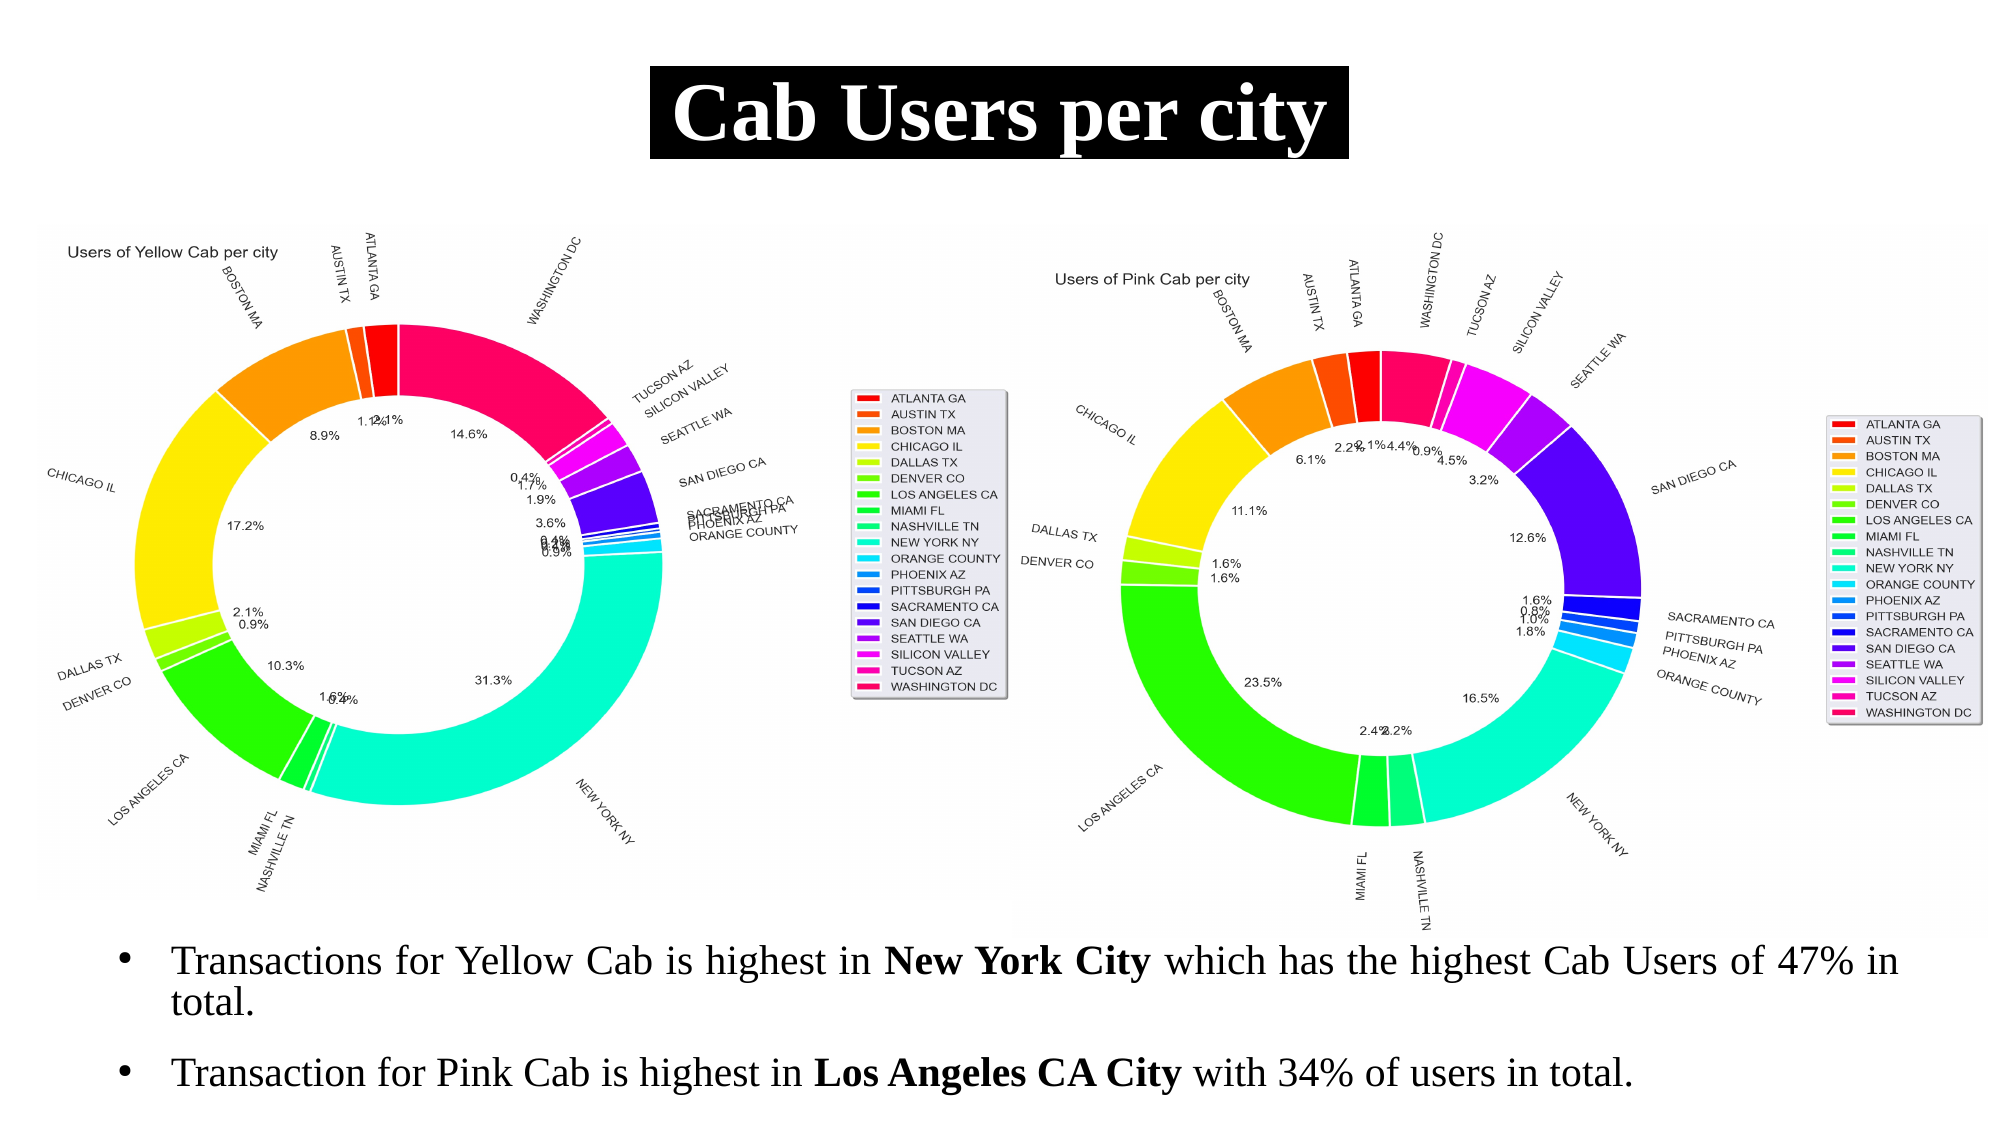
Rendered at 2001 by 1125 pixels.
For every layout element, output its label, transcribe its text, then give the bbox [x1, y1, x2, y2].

title Cab Users per city [249, 37, 1750, 188]
picture [37, 224, 1988, 938]
list Transactions for Yellow Cab is highest in New York City which has the highest Cab Users of 47% in total. Transaction for Pink Cab is highest in Los Angeles CA City with 34% of users in total. [99, 937, 1900, 1099]
